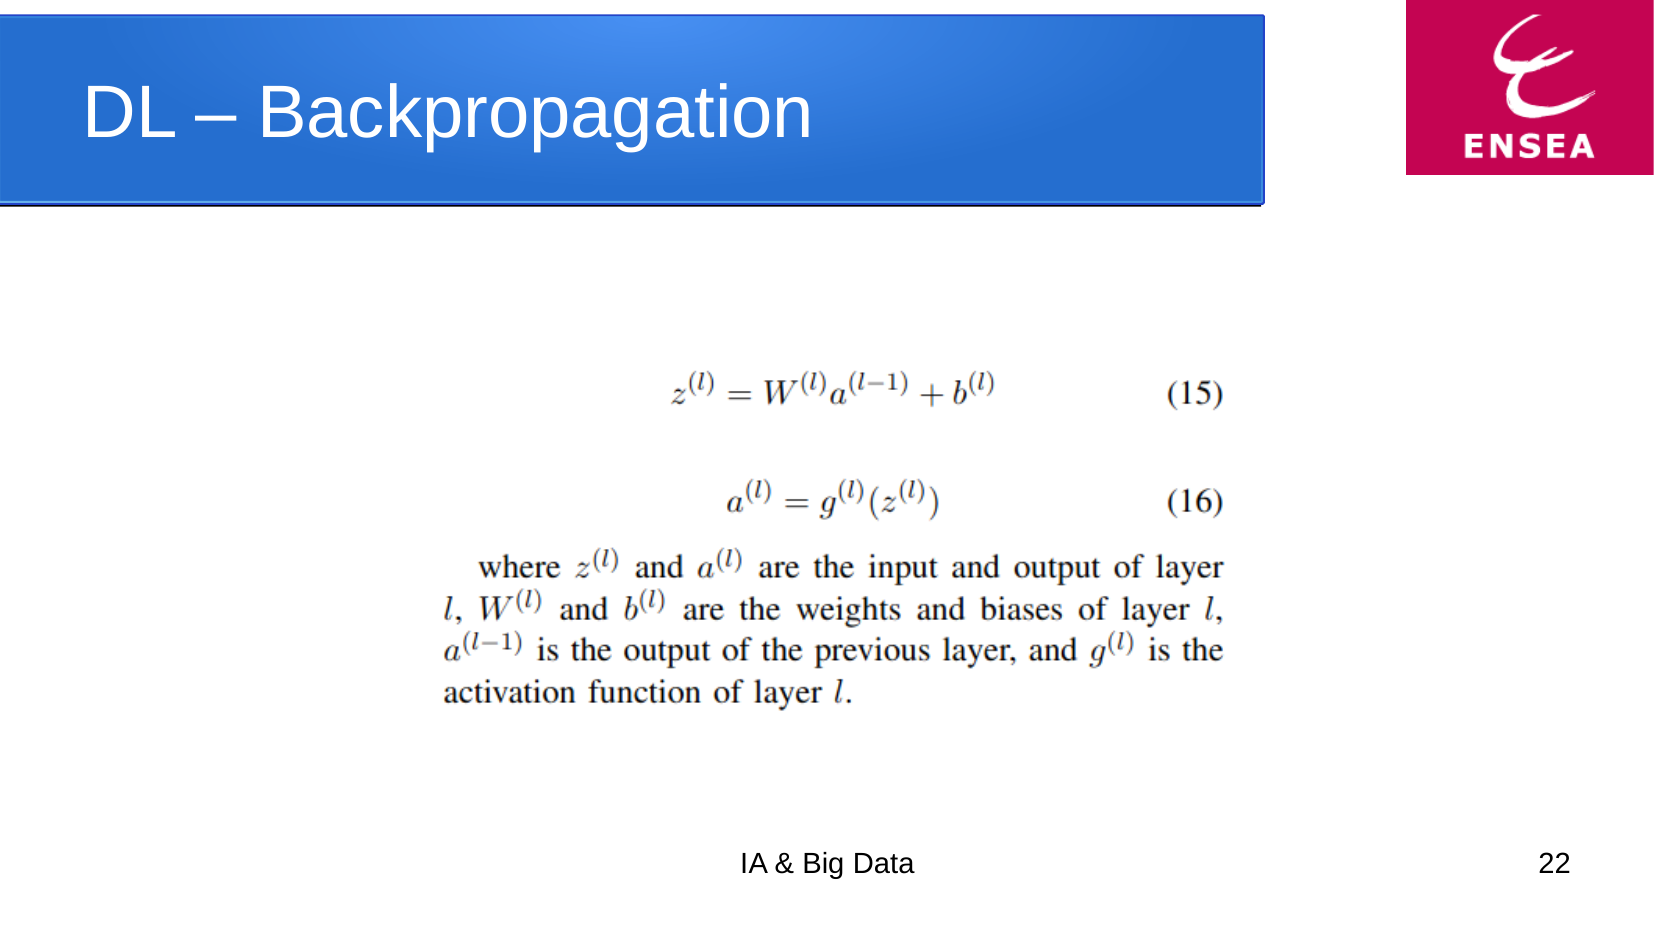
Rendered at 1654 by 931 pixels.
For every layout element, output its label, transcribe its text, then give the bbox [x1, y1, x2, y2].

title DL – Backpropagation [82, 35, 1235, 189]
picture [1406, 0, 1654, 175]
picture [437, 354, 1237, 717]
